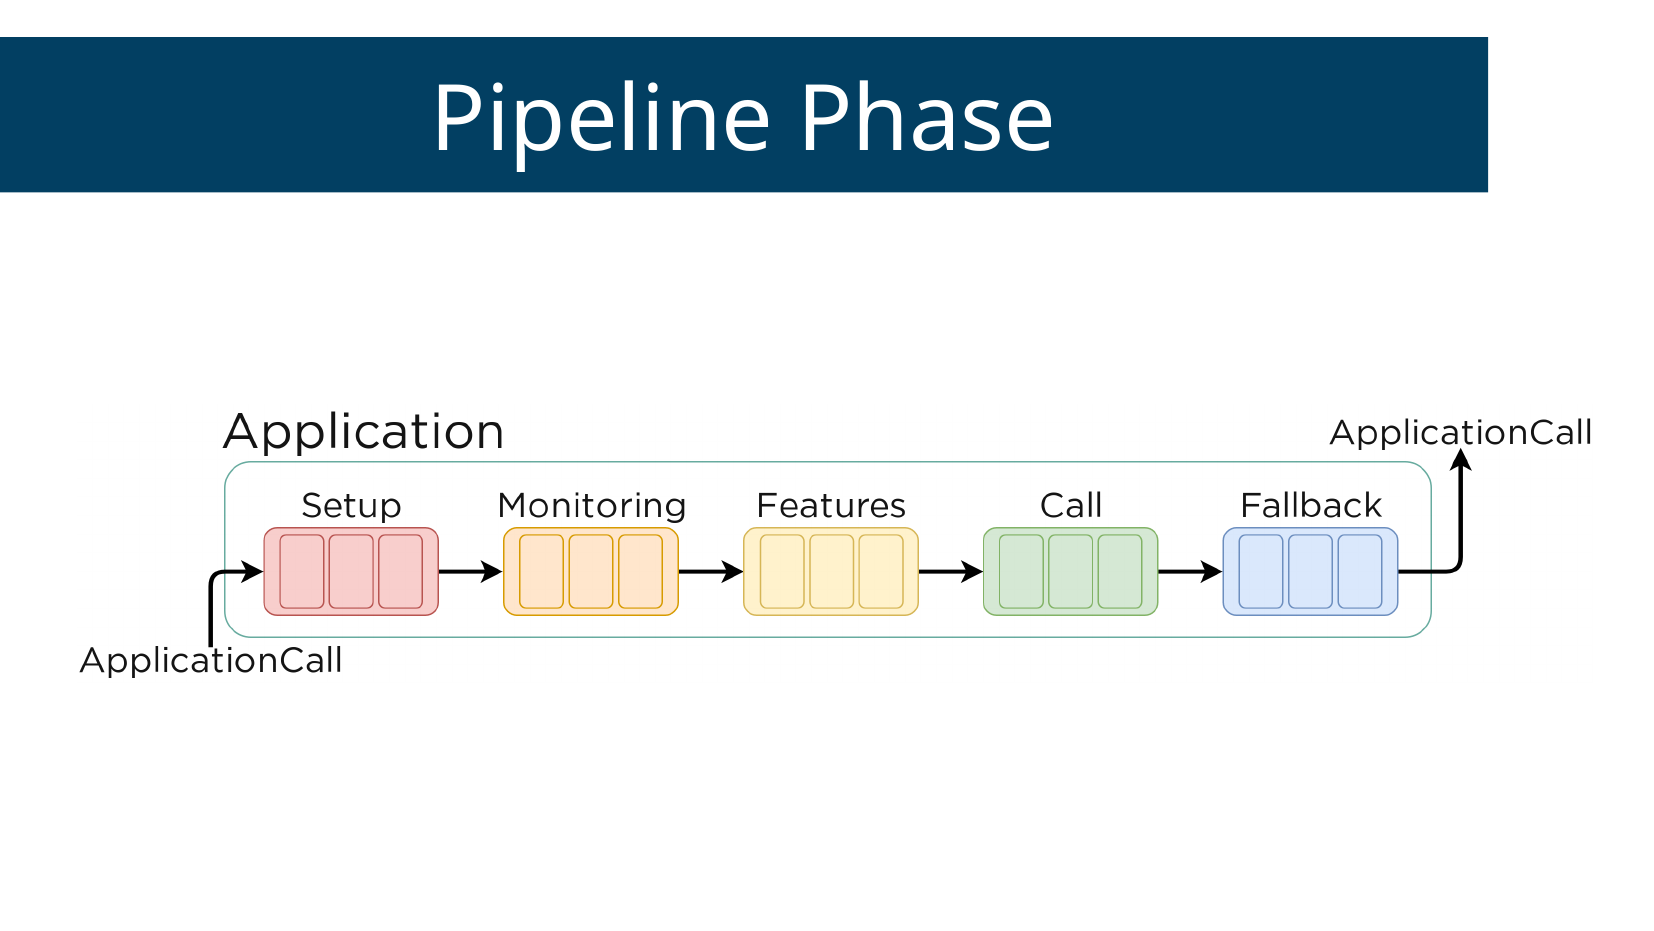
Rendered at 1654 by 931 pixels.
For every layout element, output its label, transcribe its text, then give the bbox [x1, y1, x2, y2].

title Pipeline Phase [0, 37, 1489, 193]
picture [77, 404, 1593, 683]
